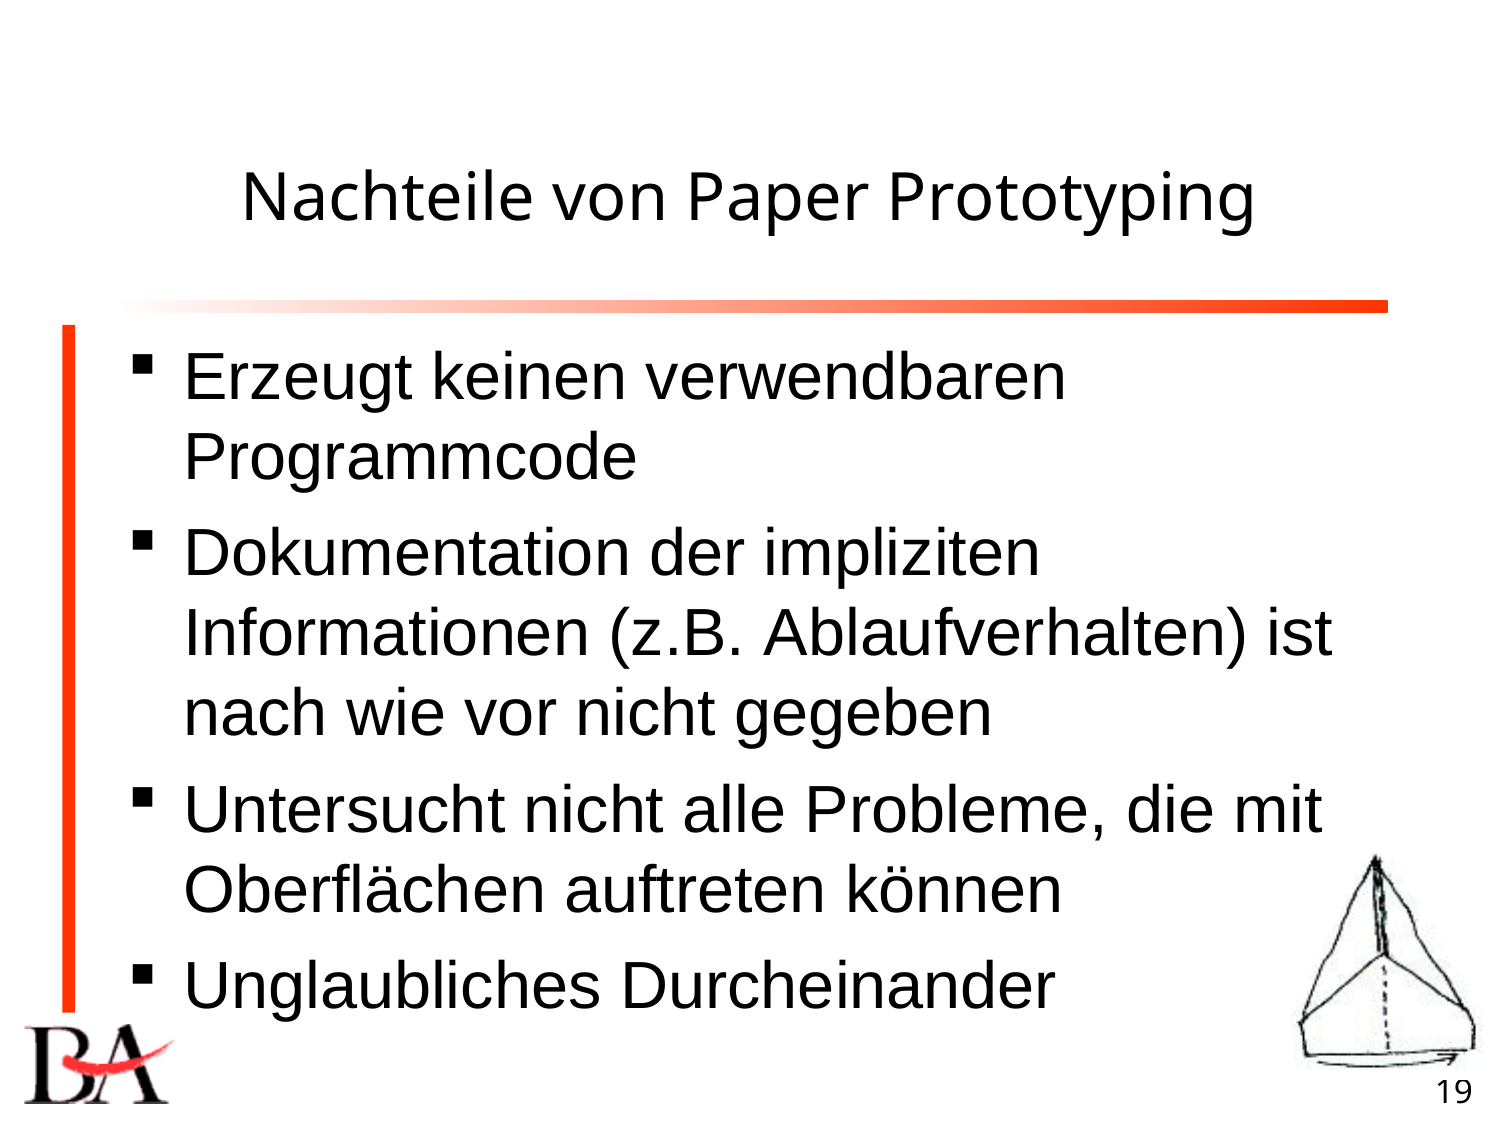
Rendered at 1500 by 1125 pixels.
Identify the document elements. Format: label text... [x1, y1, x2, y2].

list Erzeugt keinen verwendbaren Programmcode Dokumentation der impliziten Informationen (z.B. Ablaufverhalten) ist nach wie vor nicht gegeben Untersucht nicht alle Probleme, die mit Oberflächen auftreten können Unglaubliches Durcheinander [112, 324, 1388, 1051]
chart [1291, 849, 1488, 1080]
picture [24, 1024, 175, 1104]
title Nachteile von Paper Prototyping [112, 96, 1388, 292]
